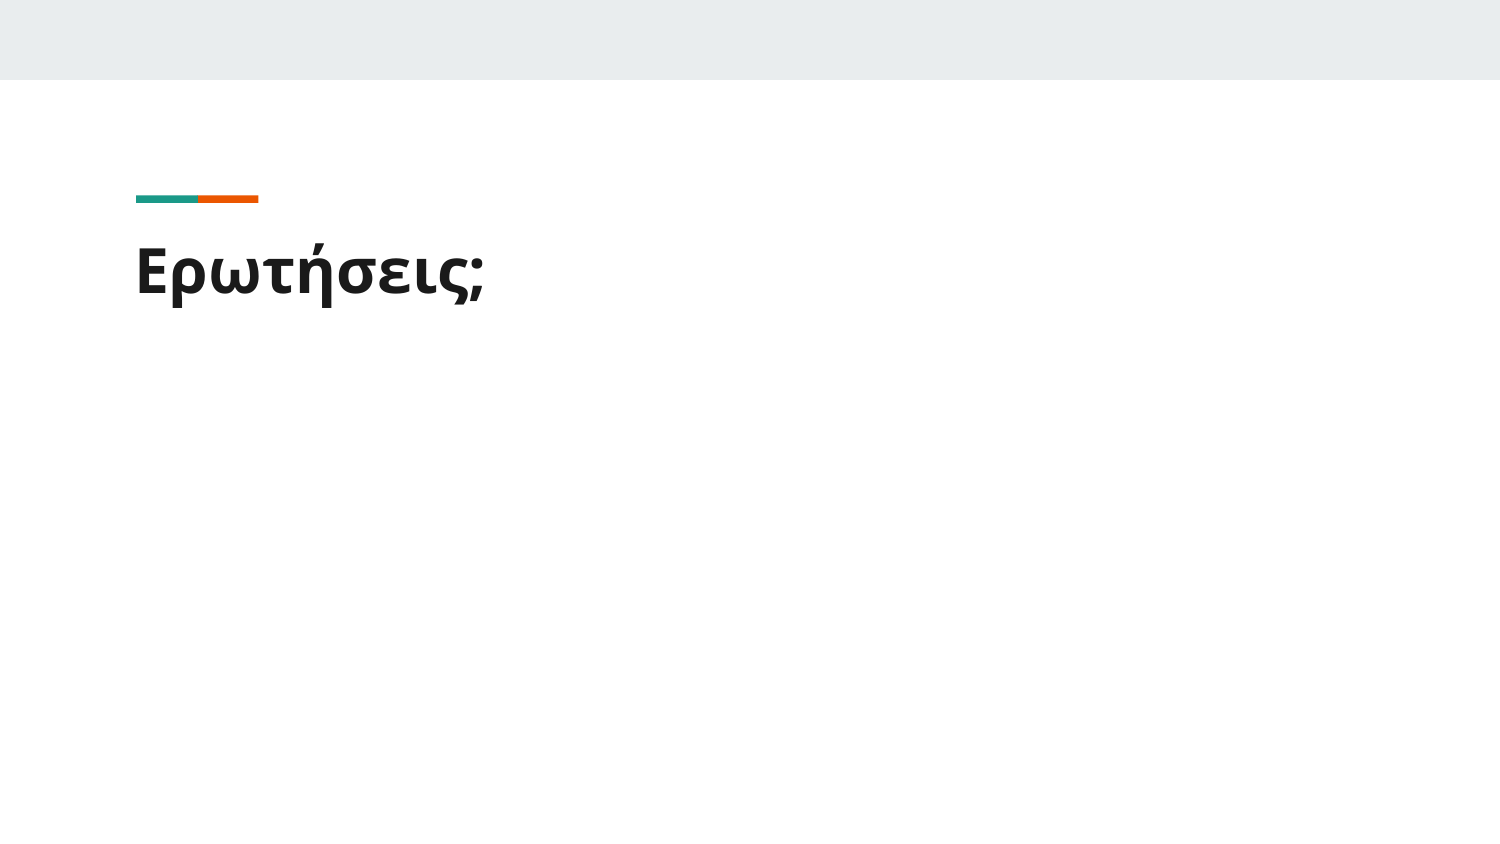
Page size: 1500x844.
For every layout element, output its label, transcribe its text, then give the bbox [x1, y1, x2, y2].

title Ερωτήσεις; [119, 216, 1381, 305]
